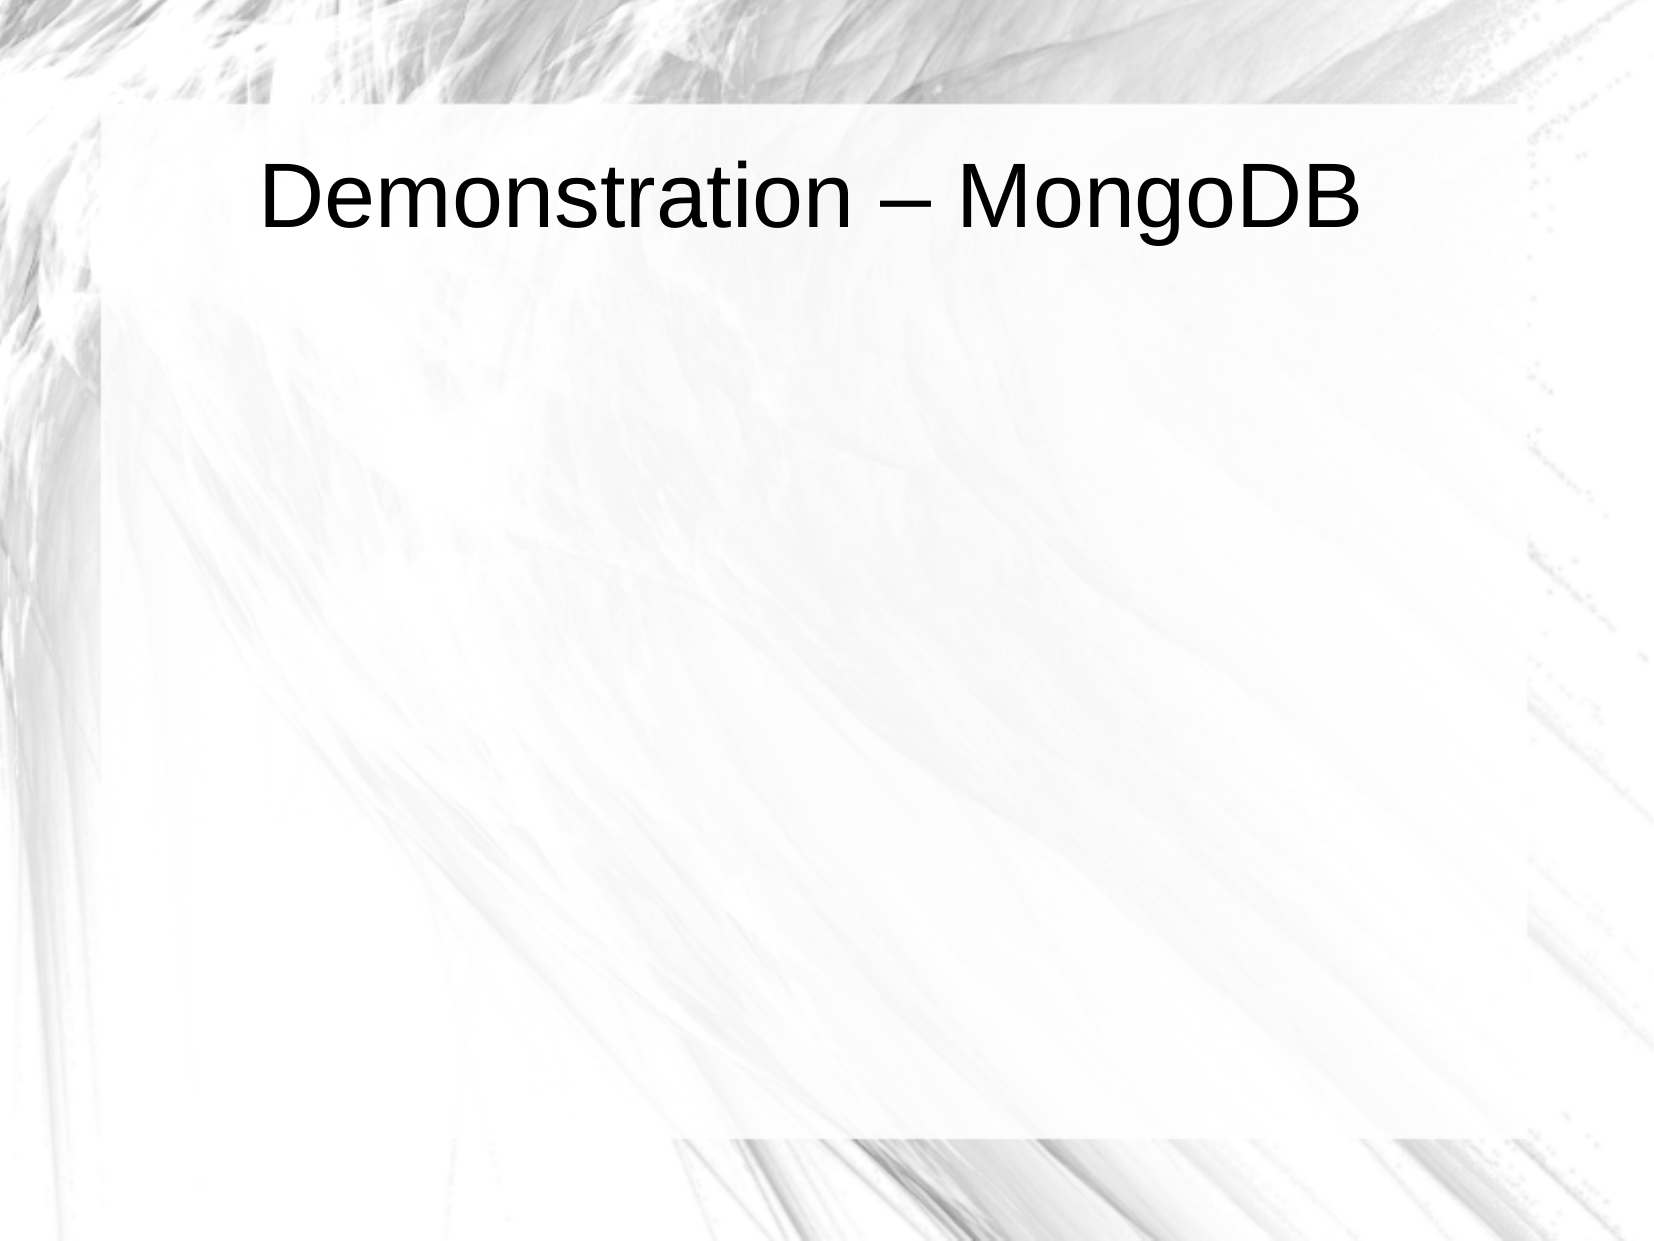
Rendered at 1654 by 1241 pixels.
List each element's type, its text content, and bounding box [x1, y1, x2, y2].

title Demonstration – MongoDB [118, 119, 1506, 273]
picture [0, 0, 1654, 1241]
